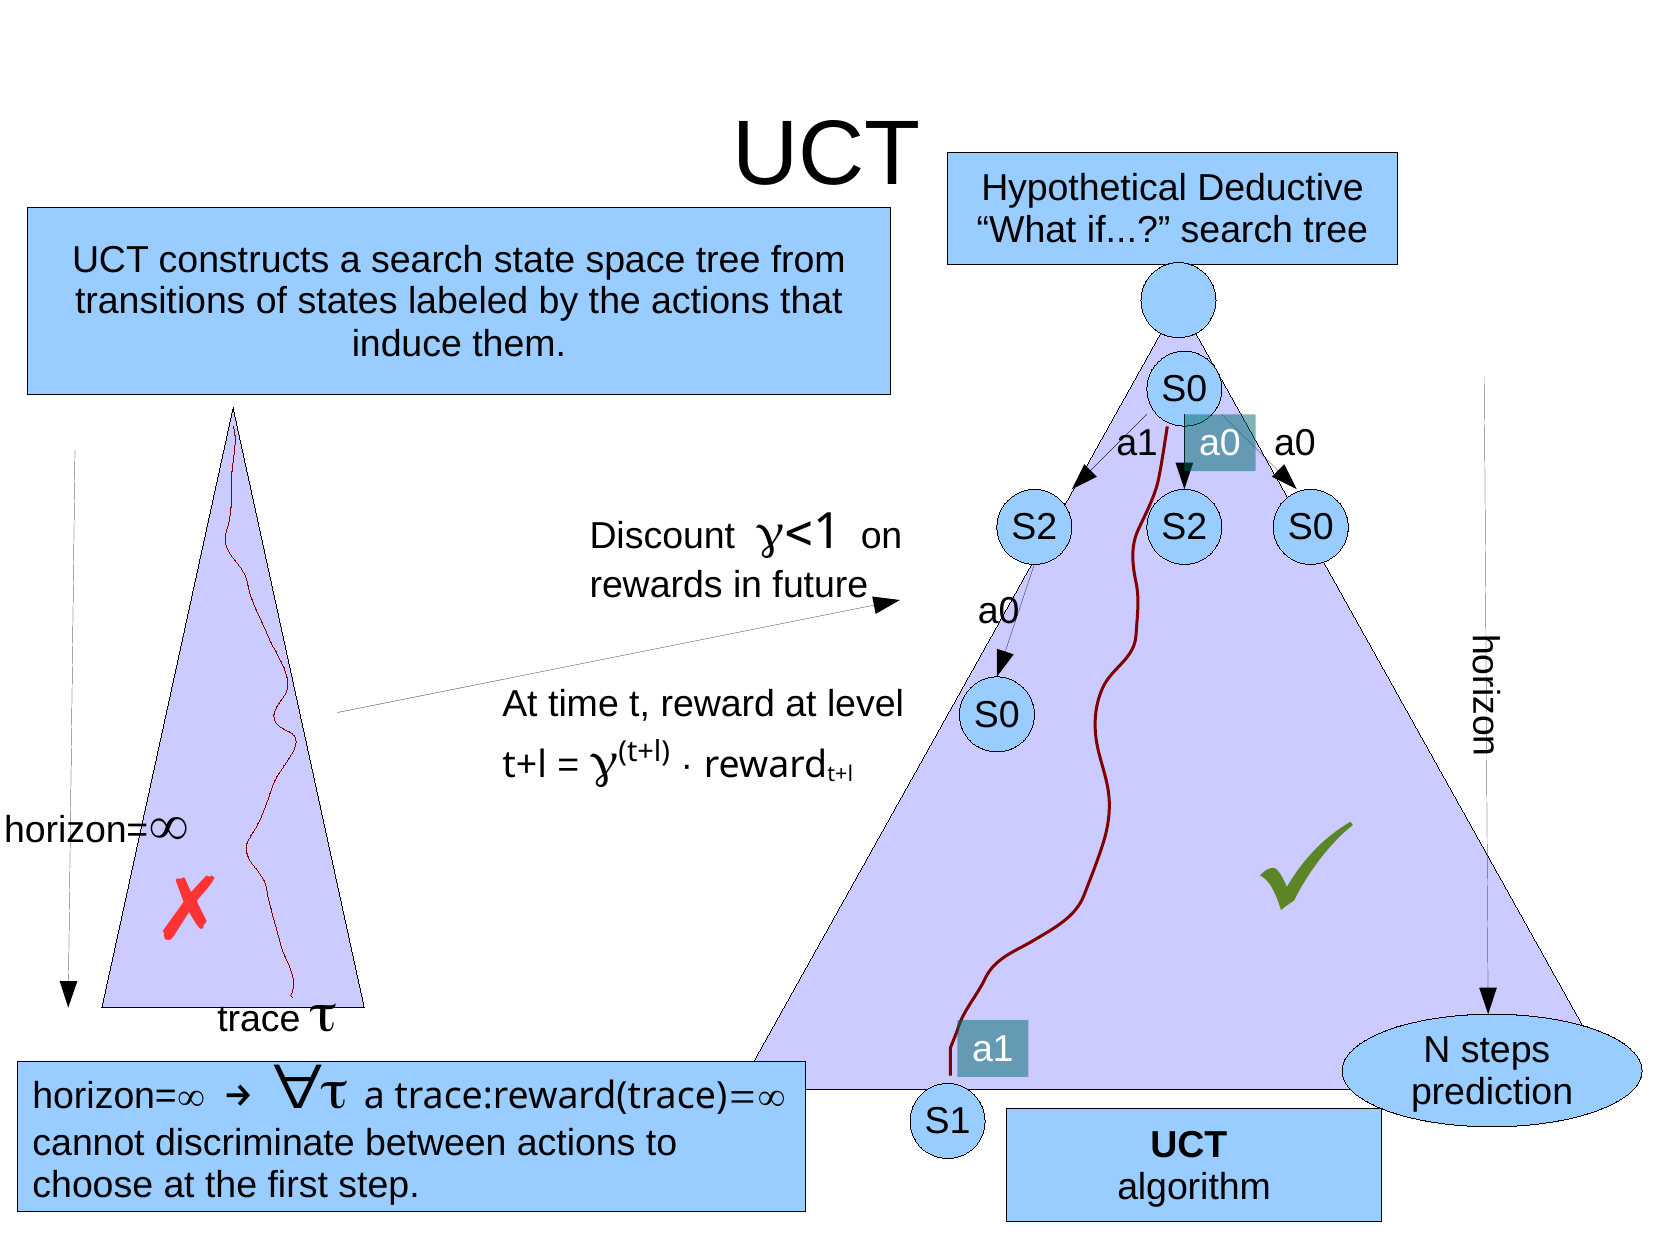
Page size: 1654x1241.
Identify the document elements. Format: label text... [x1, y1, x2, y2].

text_box N steps prediction [1342, 1014, 1643, 1127]
text_box a0 [1259, 414, 1331, 472]
text_box a1 [957, 1020, 1029, 1077]
text_box Hypothetical Deductive “What if...?” search tree [947, 152, 1398, 265]
text_box a1 [1101, 414, 1173, 472]
text_box S0 [1146, 351, 1222, 427]
text_box a0 [963, 582, 1035, 640]
title UCT [82, 49, 1571, 257]
text_box [1087, 439, 1101, 469]
text_box [1213, 378, 1242, 414]
text_box S2 [1146, 489, 1222, 565]
text_box [1115, 262, 1217, 414]
text_box horizon=∞ [0, 798, 205, 868]
text_box trace τ [202, 984, 352, 1058]
text_box [1488, 855, 1583, 1025]
text_box [1151, 425, 1184, 507]
text_box ✓ [1235, 825, 1374, 978]
text_box S0 [1273, 489, 1349, 565]
text_box Discount γ<1 on rewards in future [574, 487, 938, 618]
text_box UCT algorithm [1006, 1108, 1382, 1222]
text_box a0 [1184, 414, 1256, 472]
text_box UCT constructs a search state space tree from transitions of states labeled by the actions that induce them. [27, 207, 891, 395]
text_box ✗ [150, 847, 234, 976]
text_box At time t, reward at level t+l = γ(t+l) · rewardt+l [487, 675, 919, 802]
text_box [753, 450, 1487, 1090]
text_box [1021, 565, 1033, 582]
text_box S2 [996, 489, 1072, 565]
text_box [101, 407, 365, 1008]
text_box horizon=∞ → ∀τ a trace:reward(trace)=∞ cannot discriminate between actions to choose at the first step. [17, 1061, 806, 1212]
text_box S1 [910, 1083, 986, 1159]
